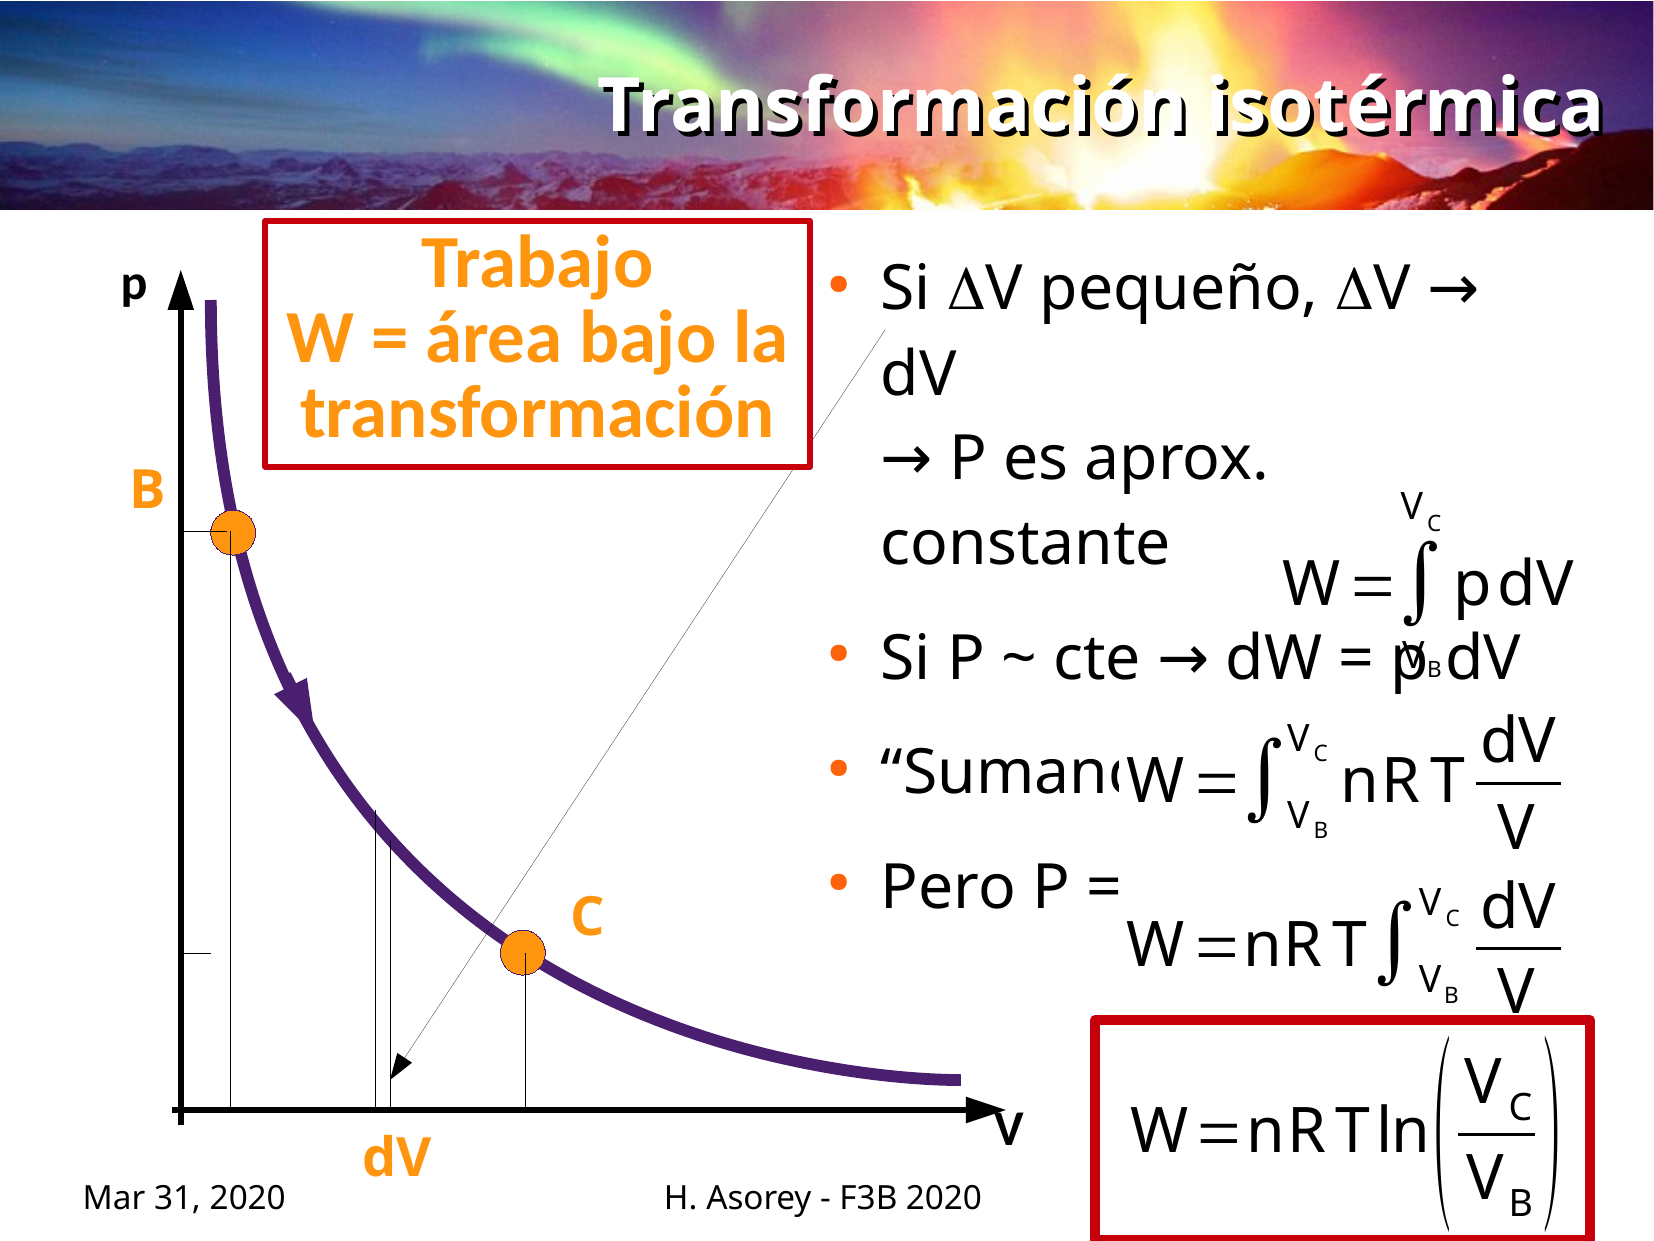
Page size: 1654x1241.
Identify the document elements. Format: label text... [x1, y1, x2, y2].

title Transformación isotérmica [45, 15, 1606, 191]
chart [1118, 1025, 1570, 1235]
list Si DV pequeño, DV → dV → P es aprox. constante Si P ~ cte → dW = p dV “Sumando”: Pero P = n R T / V: [810, 243, 1537, 1129]
text_box B [105, 443, 191, 532]
text_box [500, 930, 545, 976]
text_box Trabajo W = área bajo la transformación [265, 220, 811, 467]
text_box V [979, 1129, 1048, 1177]
text_box [210, 510, 256, 556]
picture [0, 1, 1654, 210]
text_box dV [330, 1111, 466, 1201]
chart [1118, 702, 1570, 1015]
chart [1275, 483, 1582, 685]
text_box p [105, 255, 172, 331]
text_box C [544, 870, 631, 959]
